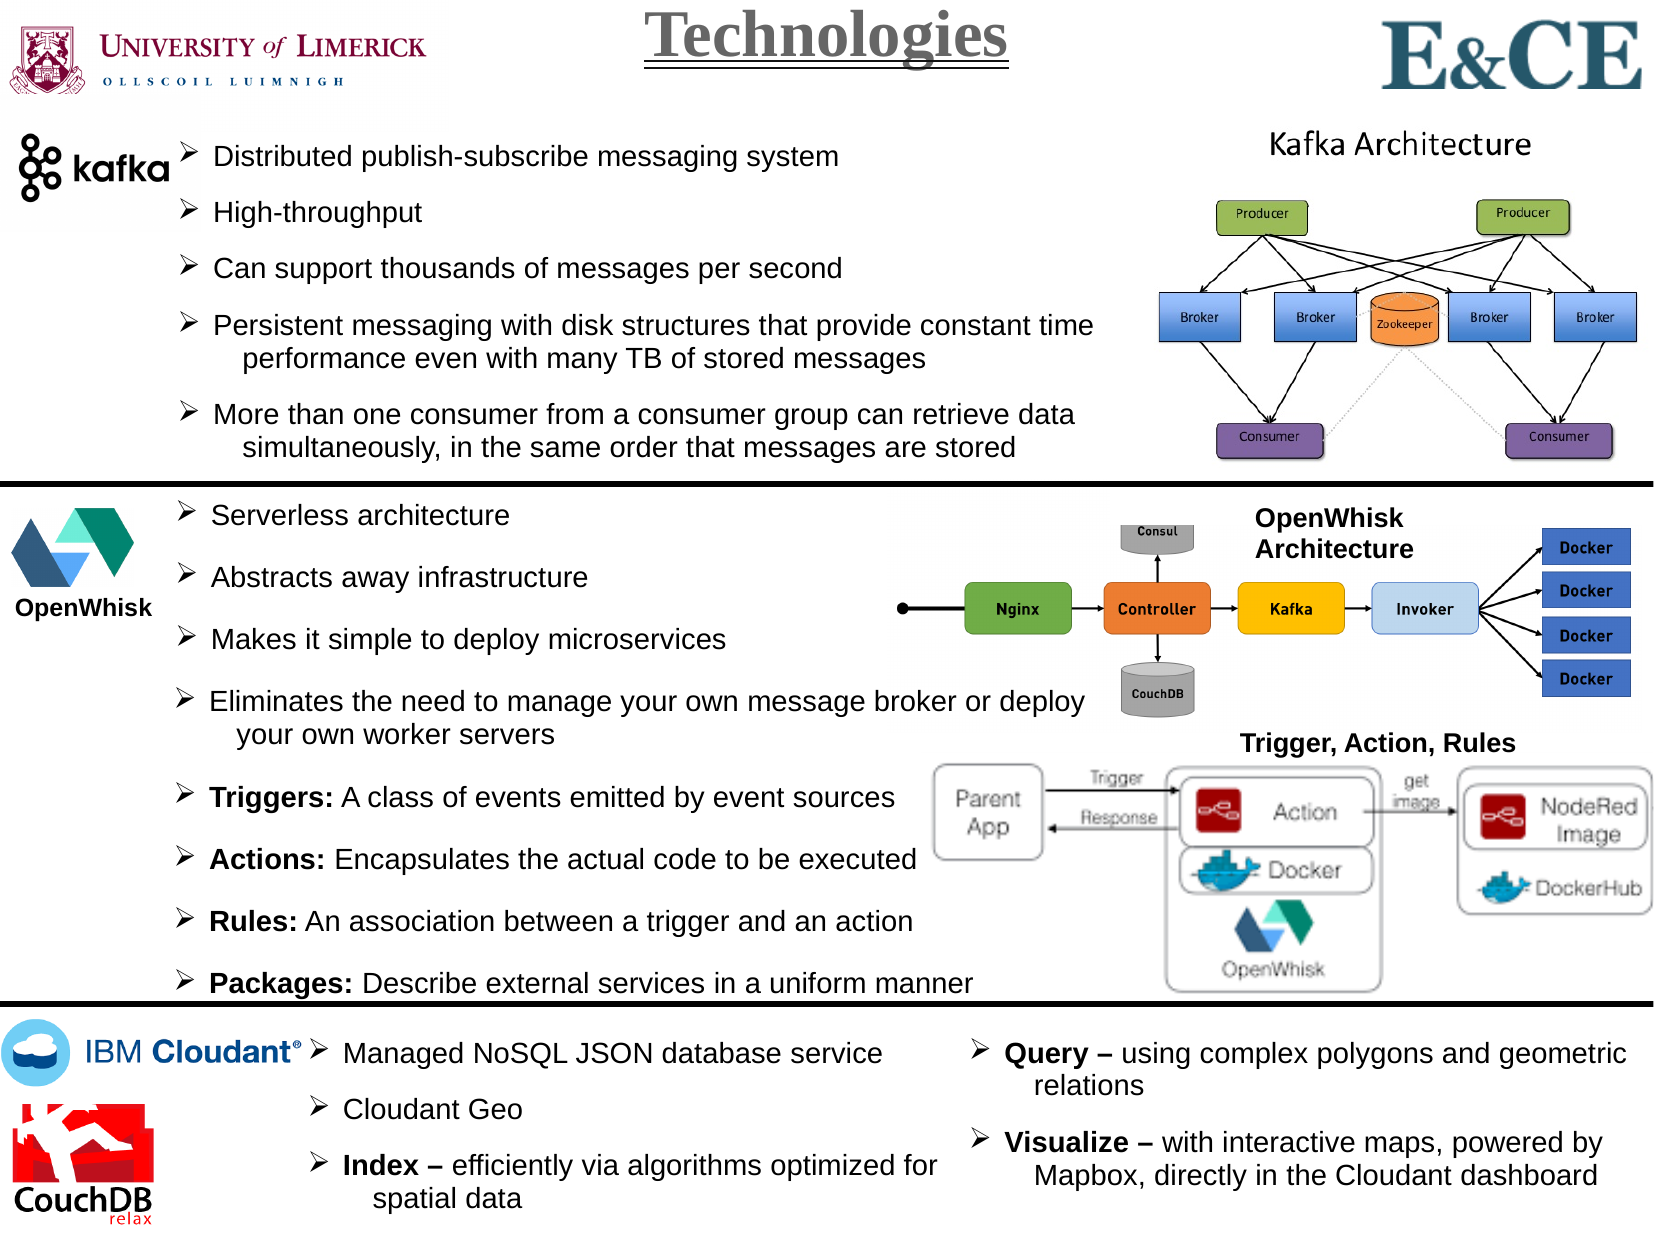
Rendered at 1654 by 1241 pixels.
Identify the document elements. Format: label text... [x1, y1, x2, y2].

picture [1126, 487, 1654, 733]
text_box Query – using complex polygons and geometric relations Visualize – with interactive maps, powered by Mapbox, directly in the Cloudant dashboard [897, 1029, 1654, 1241]
picture [1110, 0, 1654, 481]
text_box Serverless architecture Abstracts away infrastructure Makes it simple to deploy microservices Eliminates the need to manage your own message broker or deploy your own worker servers Triggers: A class of events emitted by event sources Actions: Encapsulates the actual code to be executed Rules: An association between a trigger and an action Packages: Describe external services in a uniform manner [104, 491, 1126, 1008]
text_box Managed NoSQL JSON database service Cloudant Geo Index – efficiently via algorithms optimized for spatial data [236, 1029, 897, 1241]
title Technologies [82, 0, 1571, 93]
picture [0, 0, 449, 232]
text_box OpenWhisk [0, 586, 104, 686]
picture [921, 1007, 1654, 1013]
picture [11, 1099, 154, 1229]
picture [0, 1018, 307, 1087]
picture [1126, 751, 1654, 1001]
text_box OpenWhisk Architecture [1240, 496, 1527, 595]
picture [11, 508, 104, 586]
text_box Distributed publish-subscribe messaging system High-throughput Can support thousands of messages per second Persistent messaging with disk structures that provide constant time performance even with many TB of stored messages More than one consumer from a consumer group can retrieve data simultaneously, in the same order that messages are stored [106, 132, 1175, 509]
text_box Trigger, Action, Rules [1225, 720, 1583, 820]
